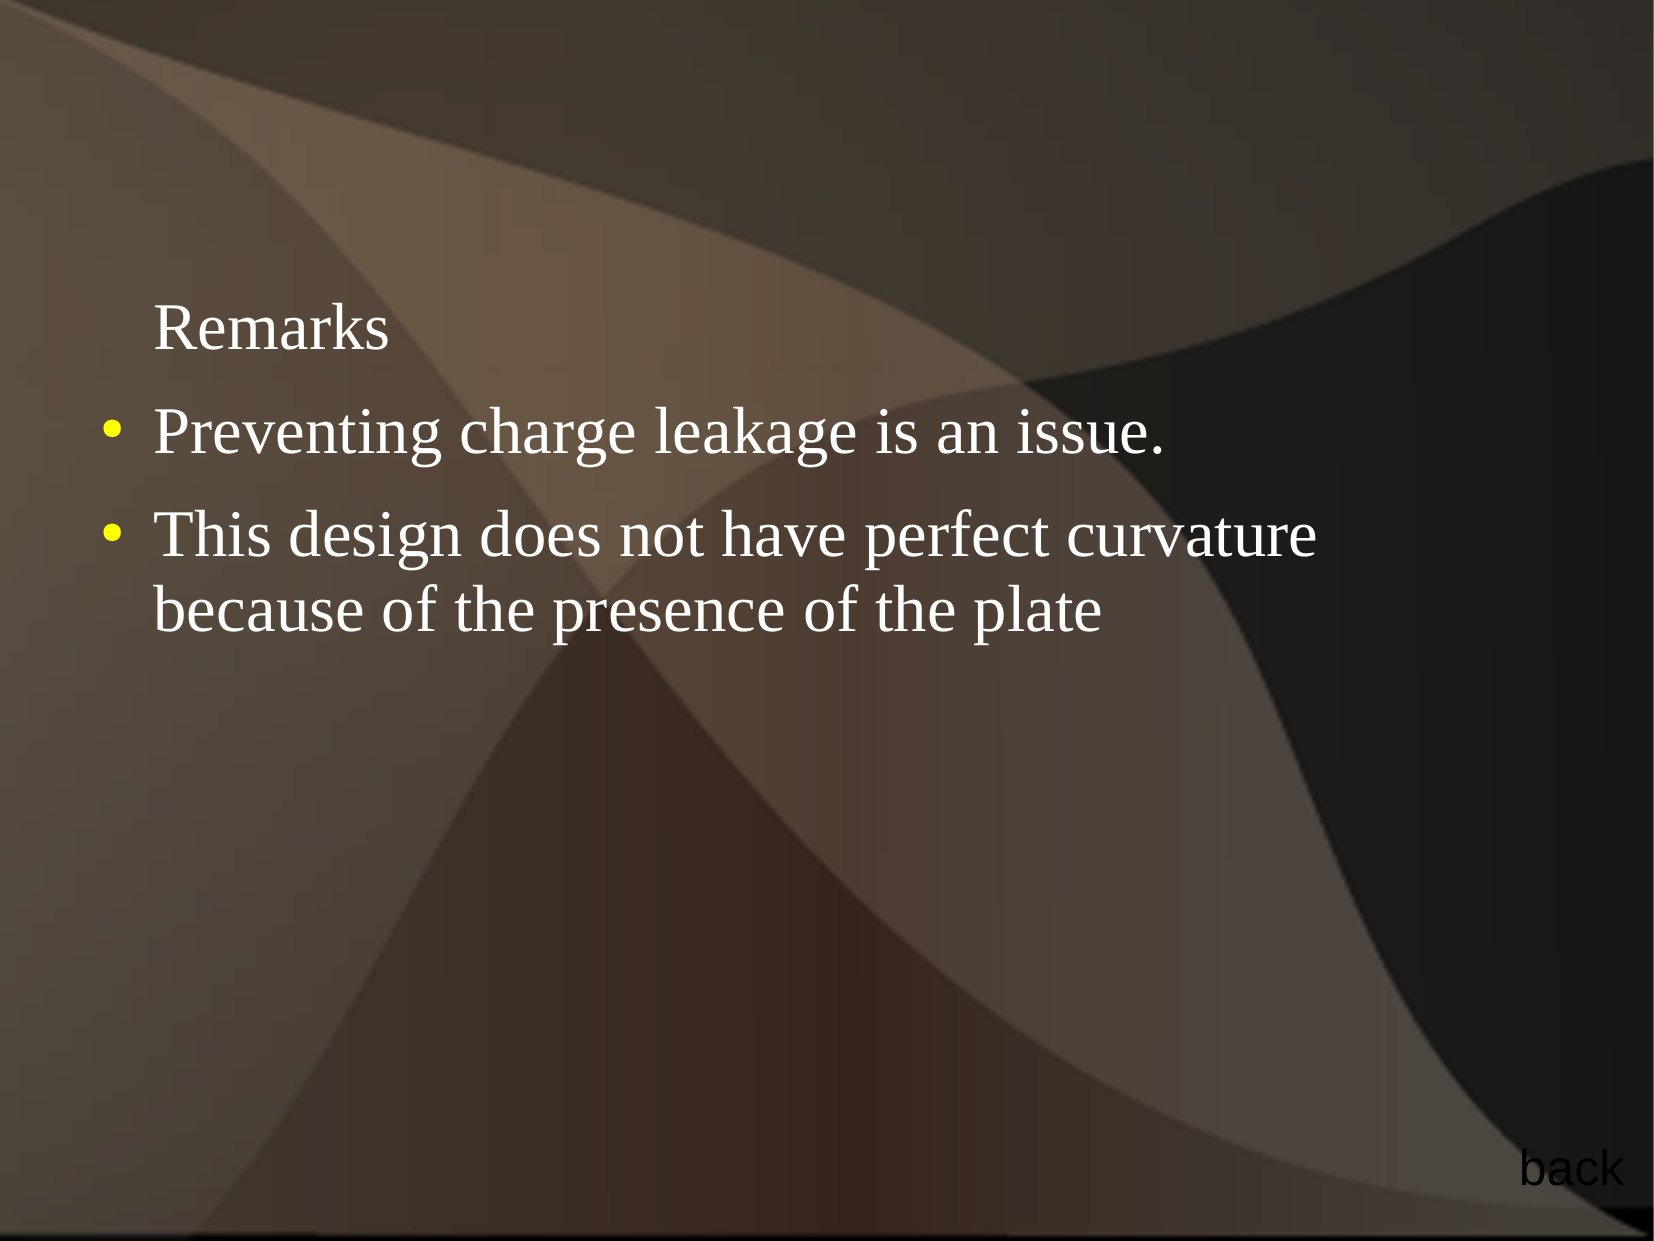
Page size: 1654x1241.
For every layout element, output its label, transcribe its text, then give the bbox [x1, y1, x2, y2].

picture [0, 0, 1654, 1241]
text_box back [1519, 1140, 1625, 1211]
list Remarks Preventing charge leakage is an issue. This design does not have perfect curvature because of the presence of the plate [82, 290, 1464, 726]
